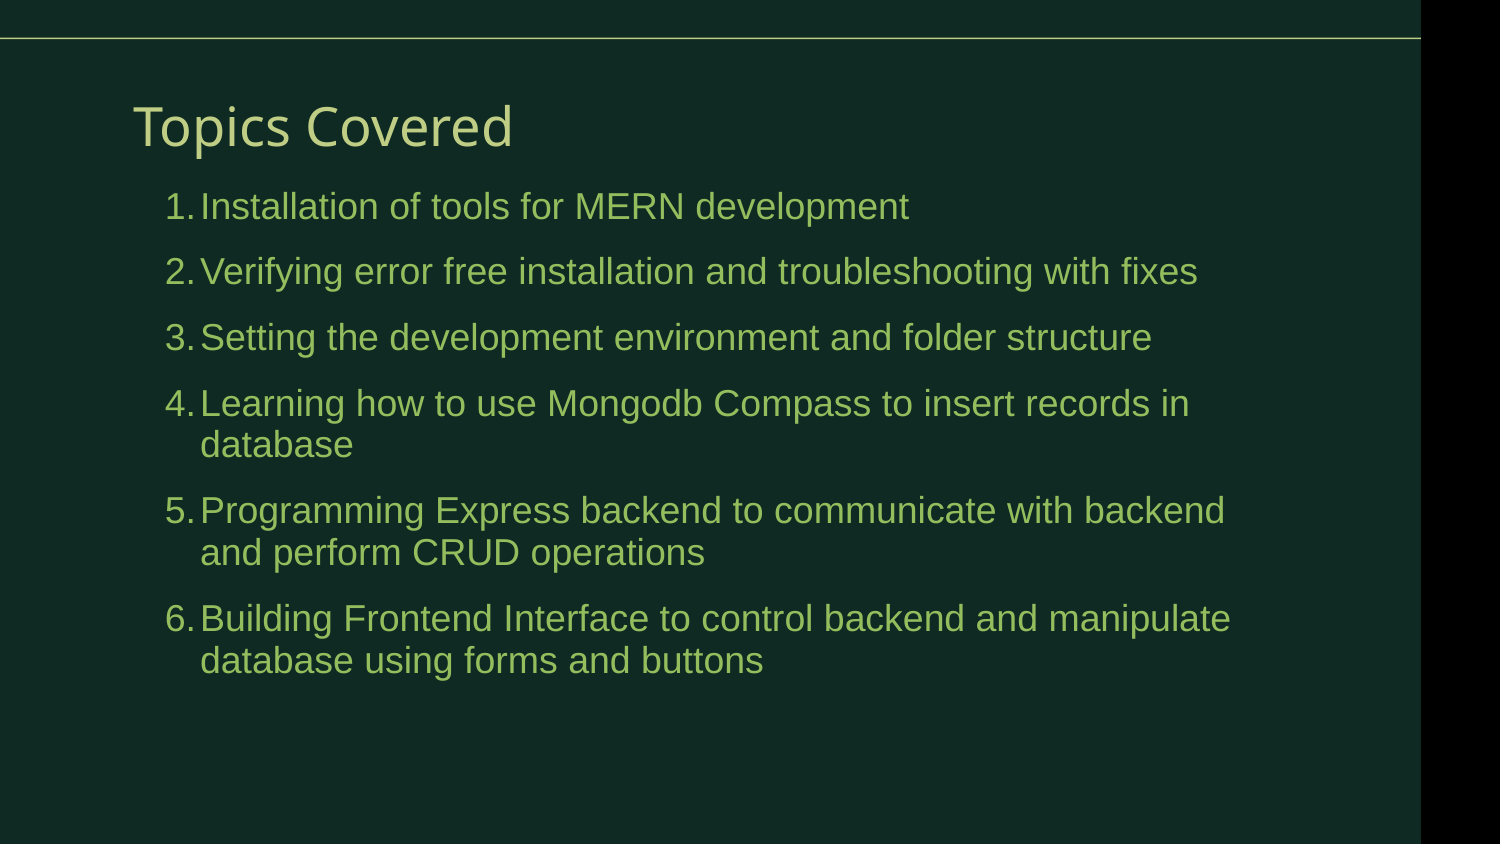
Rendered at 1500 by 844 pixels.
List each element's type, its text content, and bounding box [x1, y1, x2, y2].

title Topics Covered [118, 73, 900, 214]
text_box Installation of tools for MERN development Verifying error free installation and troubleshooting with fixes Setting the development environment and folder structure Learning how to use Mongodb Compass to insert records in database Programming Express backend to communicate with backend and perform CRUD operations Building Frontend Interface to control backend and manipulate database using forms and buttons [150, 177, 1276, 827]
